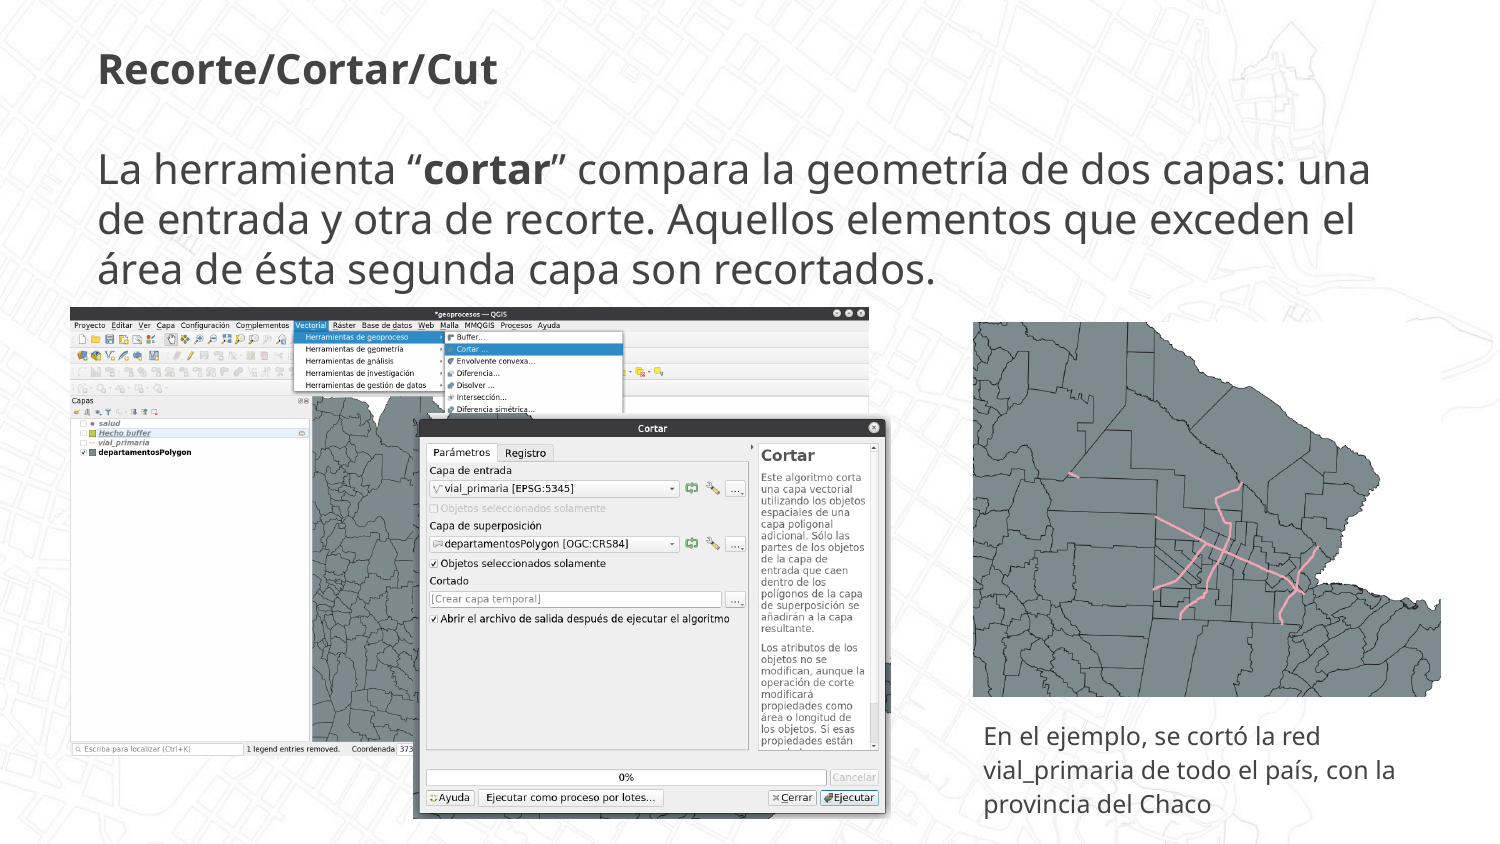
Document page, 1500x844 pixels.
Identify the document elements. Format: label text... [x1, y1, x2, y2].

text_box Recorte/Cortar/Cut La herramienta “cortar” compara la geometría de dos capas: una de entrada y otra de recorte. Aquellos elementos que exceden el área de ésta segunda capa son recortados. [82, 35, 1414, 844]
text_box En el ejemplo, se cortó la red vial_primaria de todo el país, con la provincia del Chaco [968, 711, 1441, 816]
picture [0, 0, 1500, 844]
